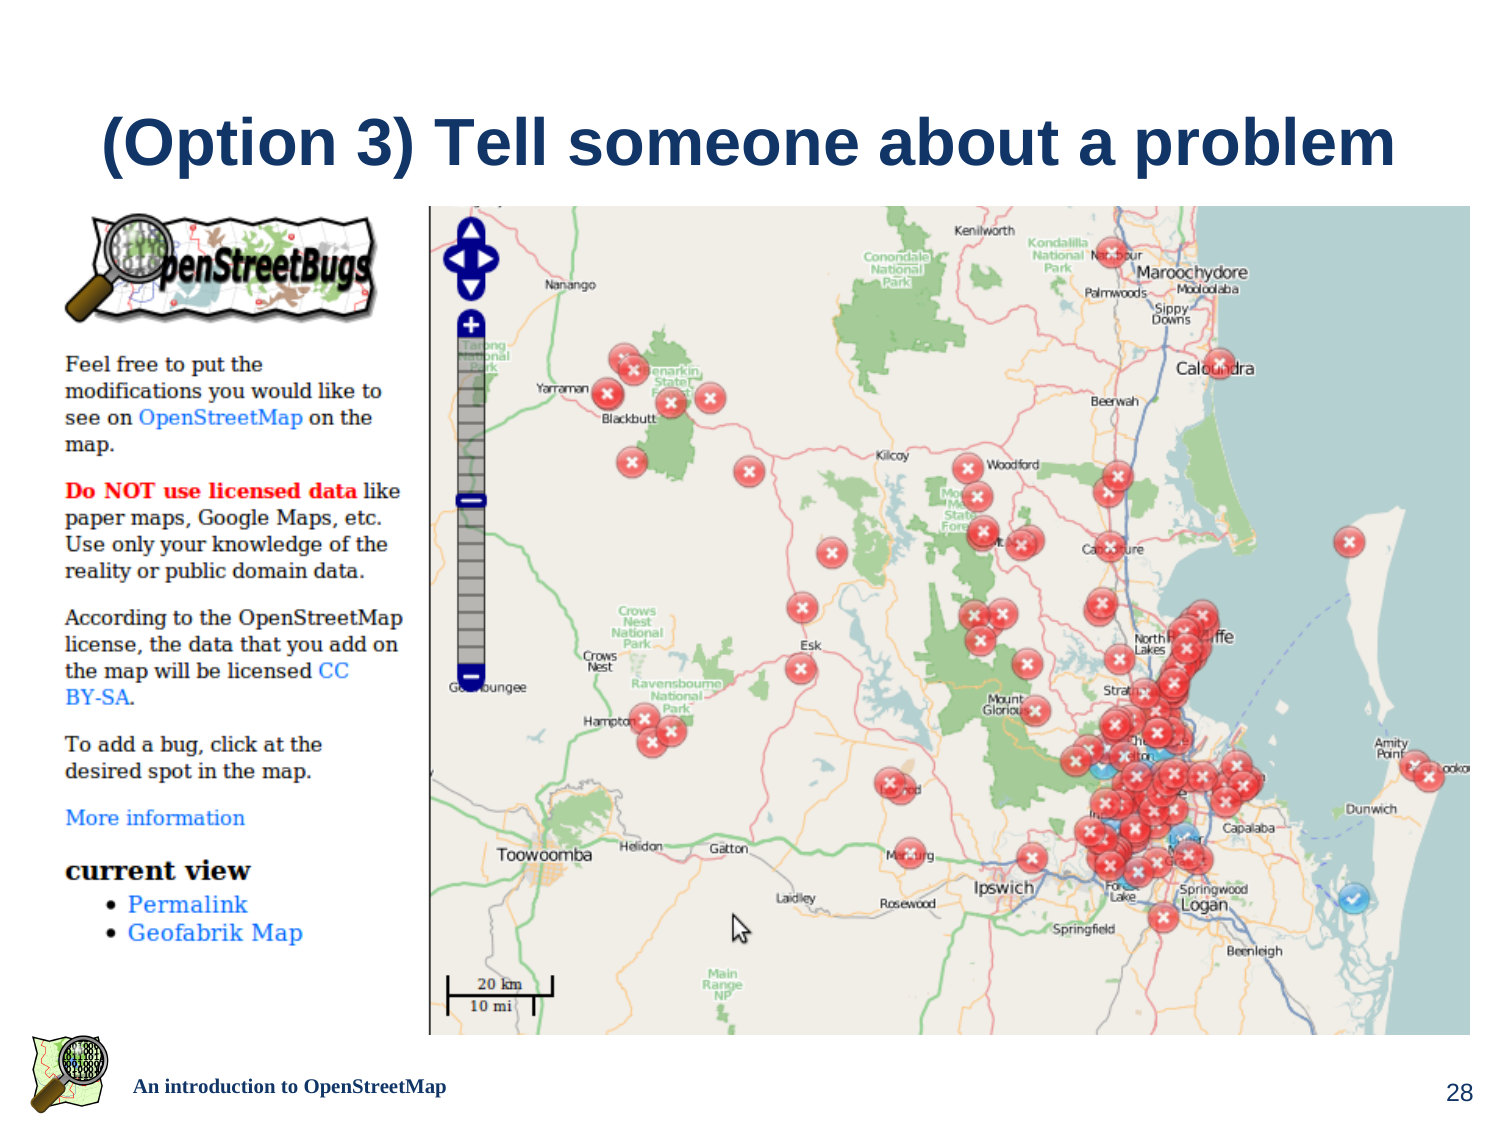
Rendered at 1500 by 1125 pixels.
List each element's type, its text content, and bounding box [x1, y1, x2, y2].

picture [29, 206, 1470, 1114]
title (Option 3) Tell someone about a problem [74, 44, 1425, 206]
